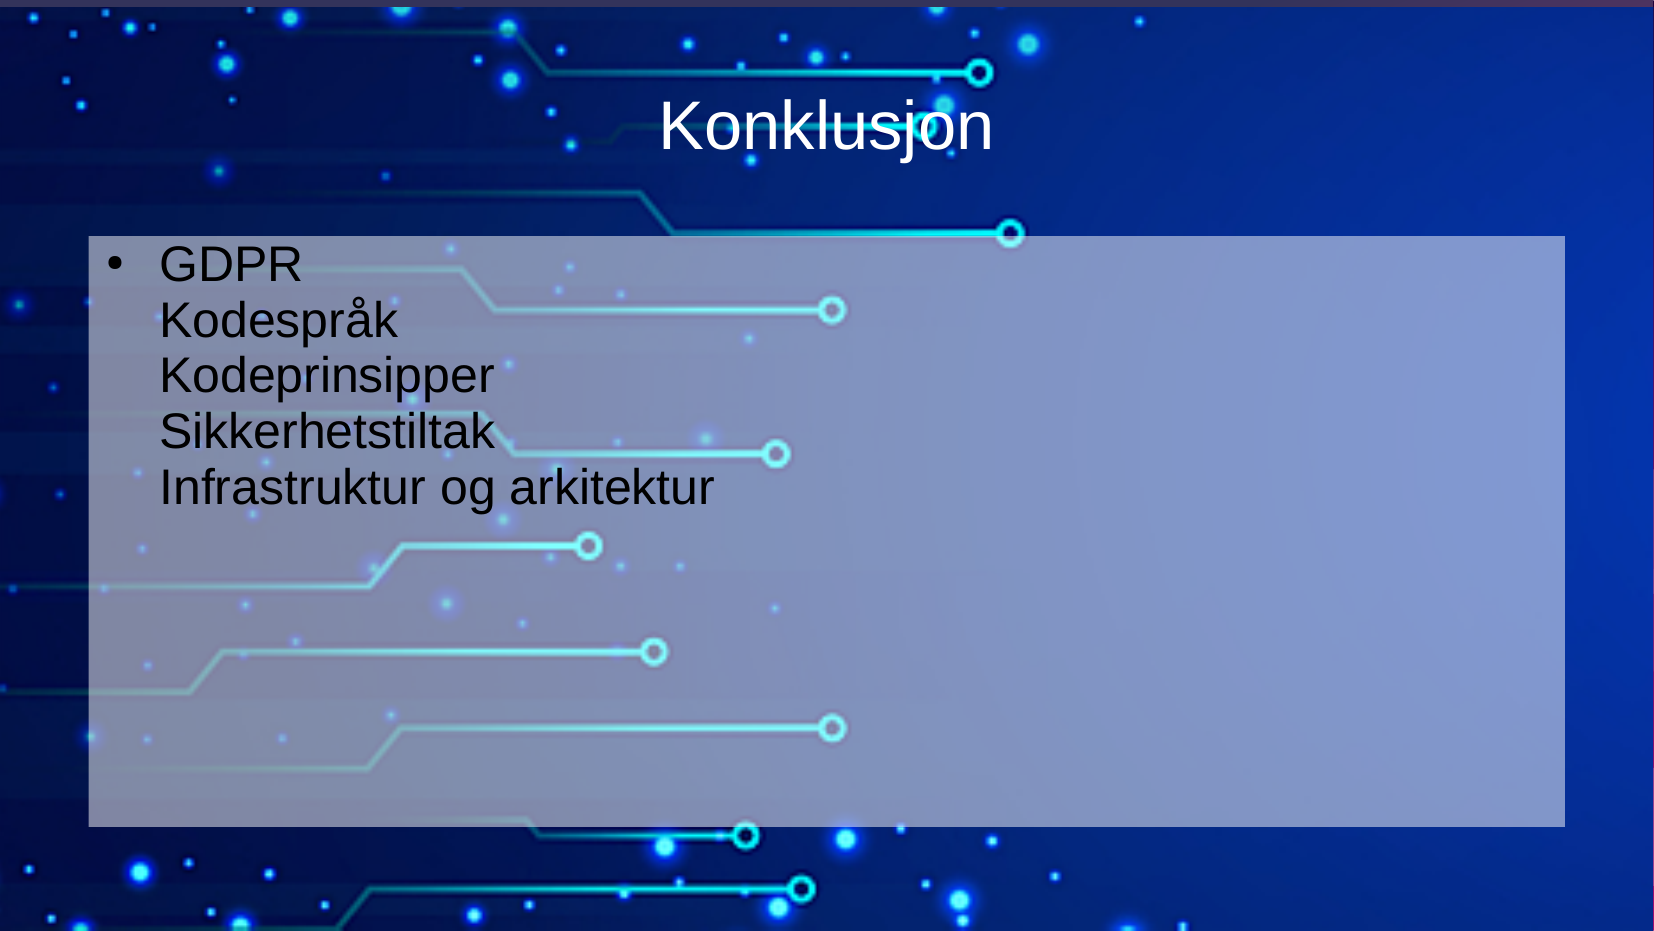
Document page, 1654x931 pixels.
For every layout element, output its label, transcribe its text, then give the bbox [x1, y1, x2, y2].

picture [0, 7, 1654, 931]
list GDPR Kodespråk Kodeprinsipper Sikkerhetstiltak Infrastruktur og arkitektur [88, 236, 1565, 827]
title Konklusjon [88, 44, 1565, 207]
